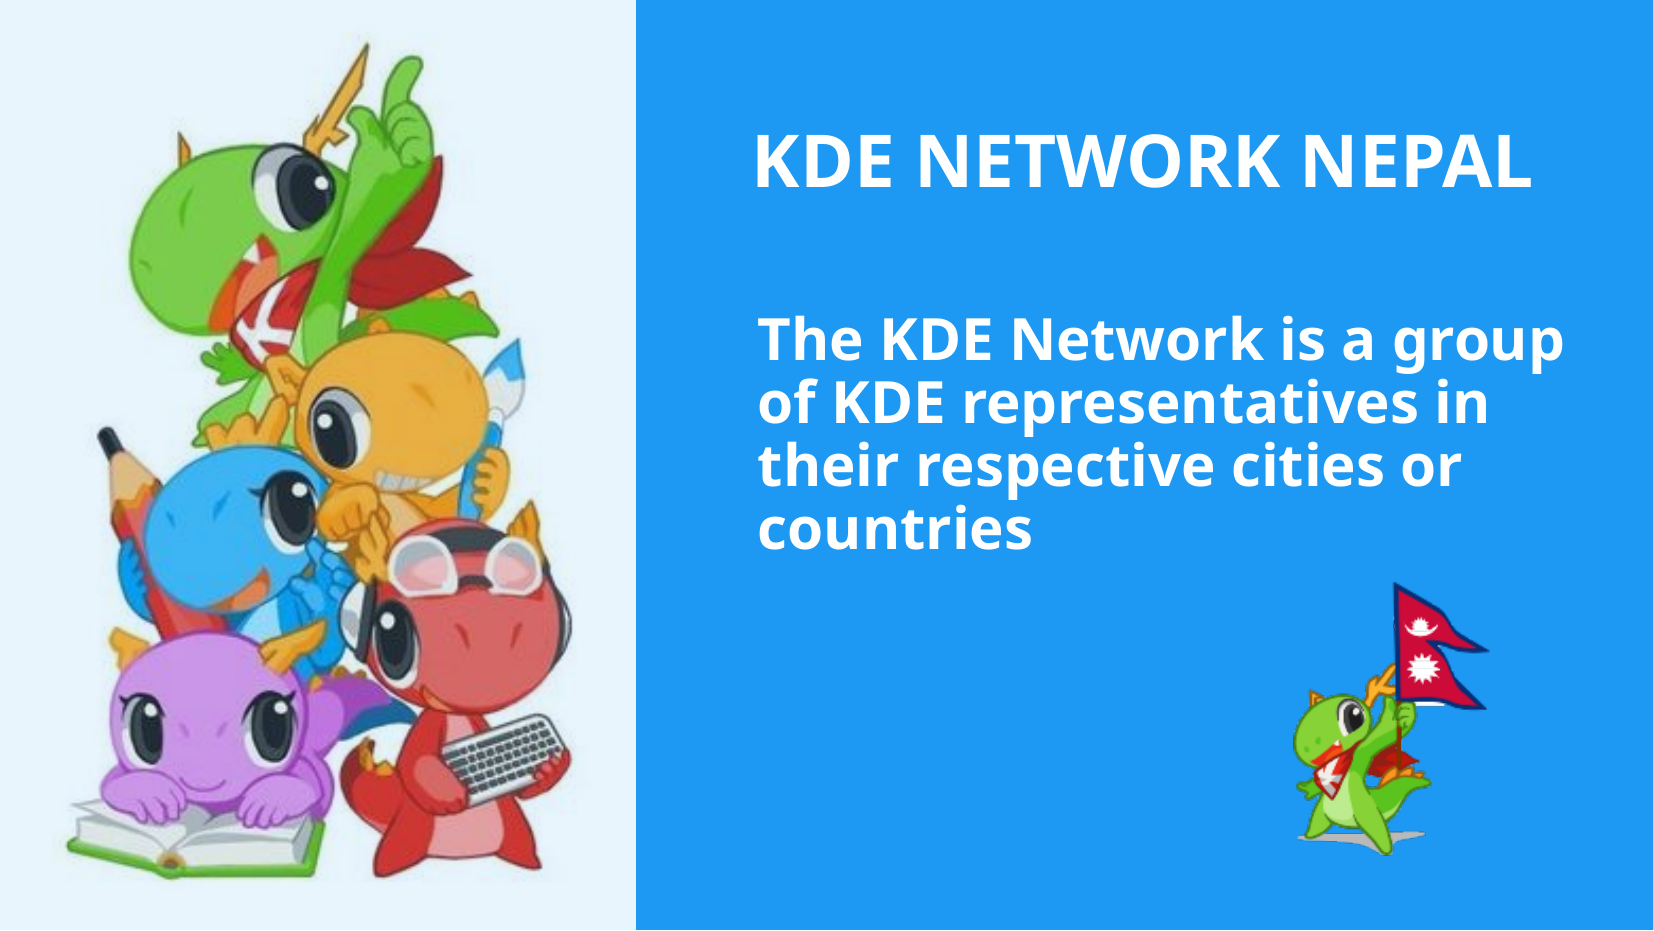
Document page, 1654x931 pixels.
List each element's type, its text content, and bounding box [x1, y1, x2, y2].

picture [1234, 578, 1548, 892]
picture [0, 0, 636, 931]
list The KDE Network is a group of KDE representatives in their respective cities or countries [672, 302, 1654, 638]
title KDE NETWORK NEPAL [714, 70, 1571, 251]
